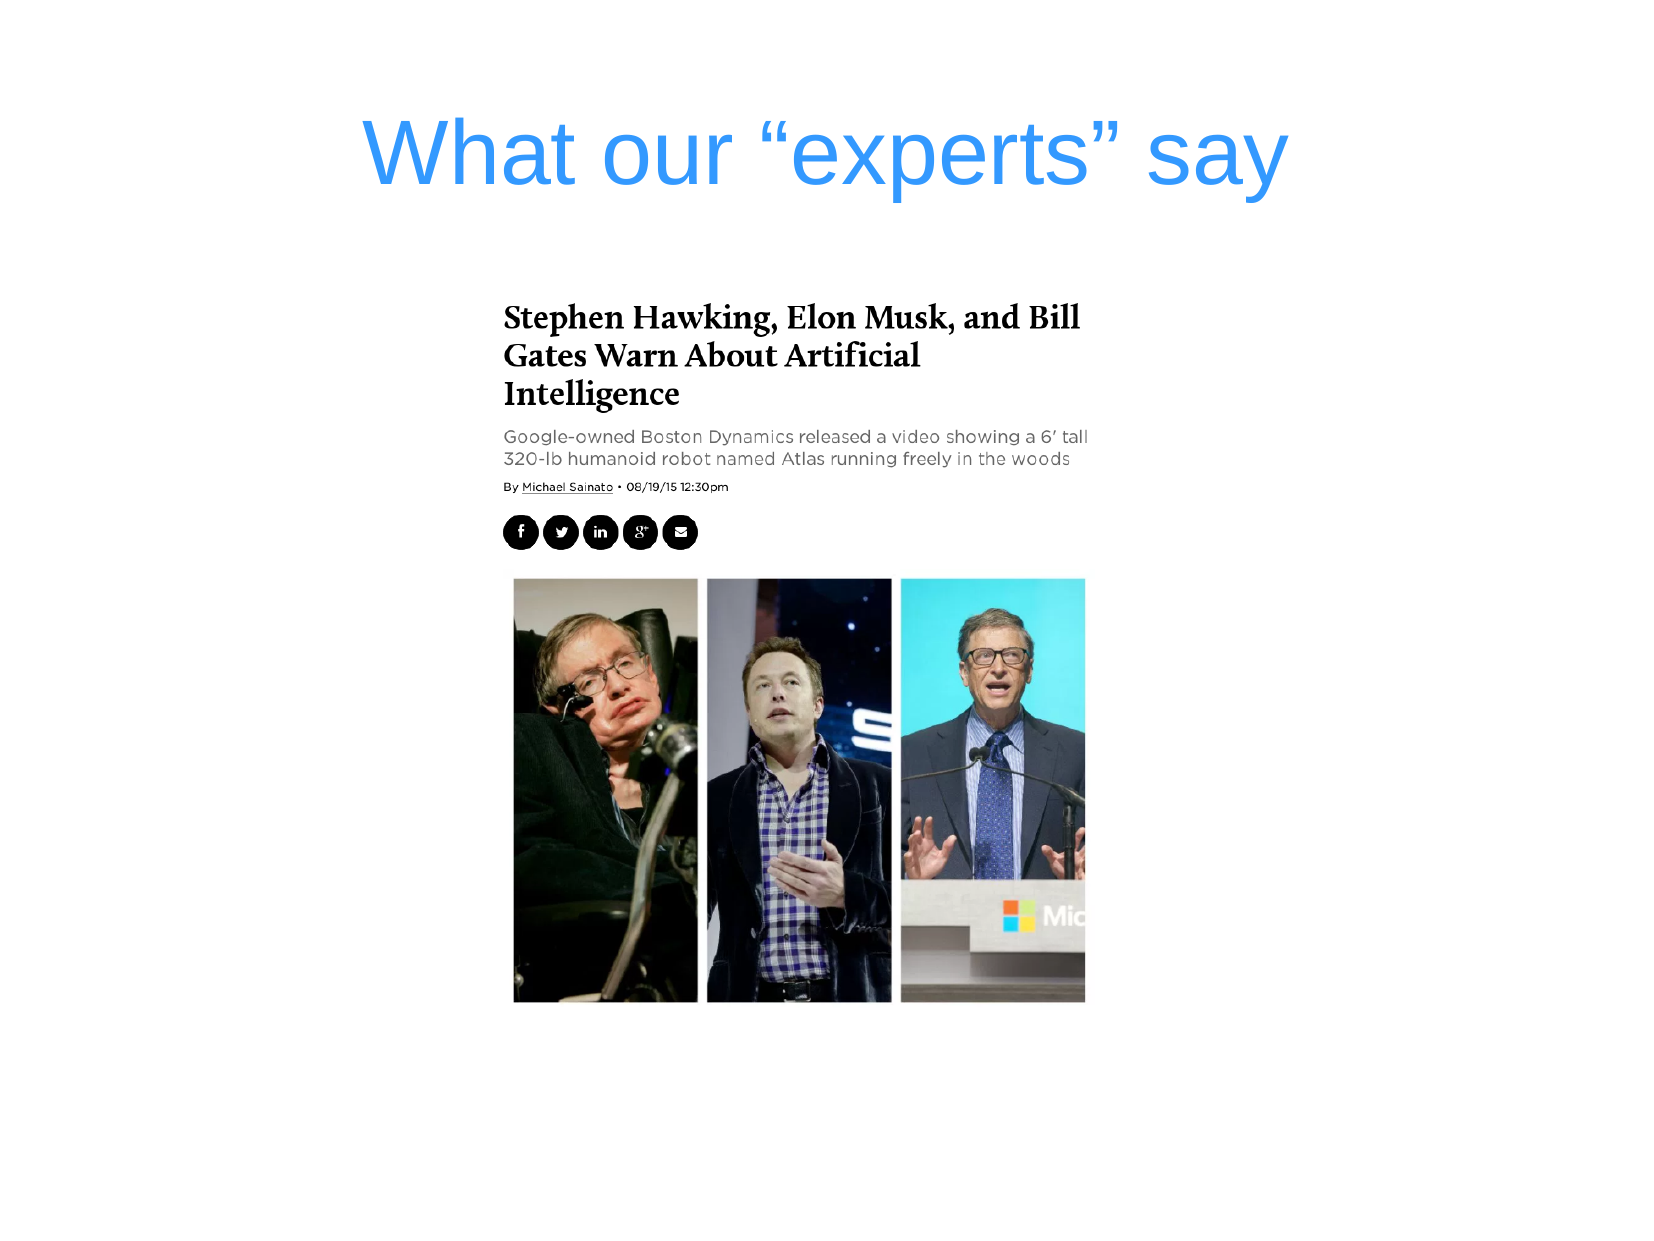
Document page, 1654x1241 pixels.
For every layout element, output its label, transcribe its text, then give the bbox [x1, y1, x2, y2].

title What our “experts” say [82, 49, 1571, 257]
picture [283, 290, 1371, 1010]
